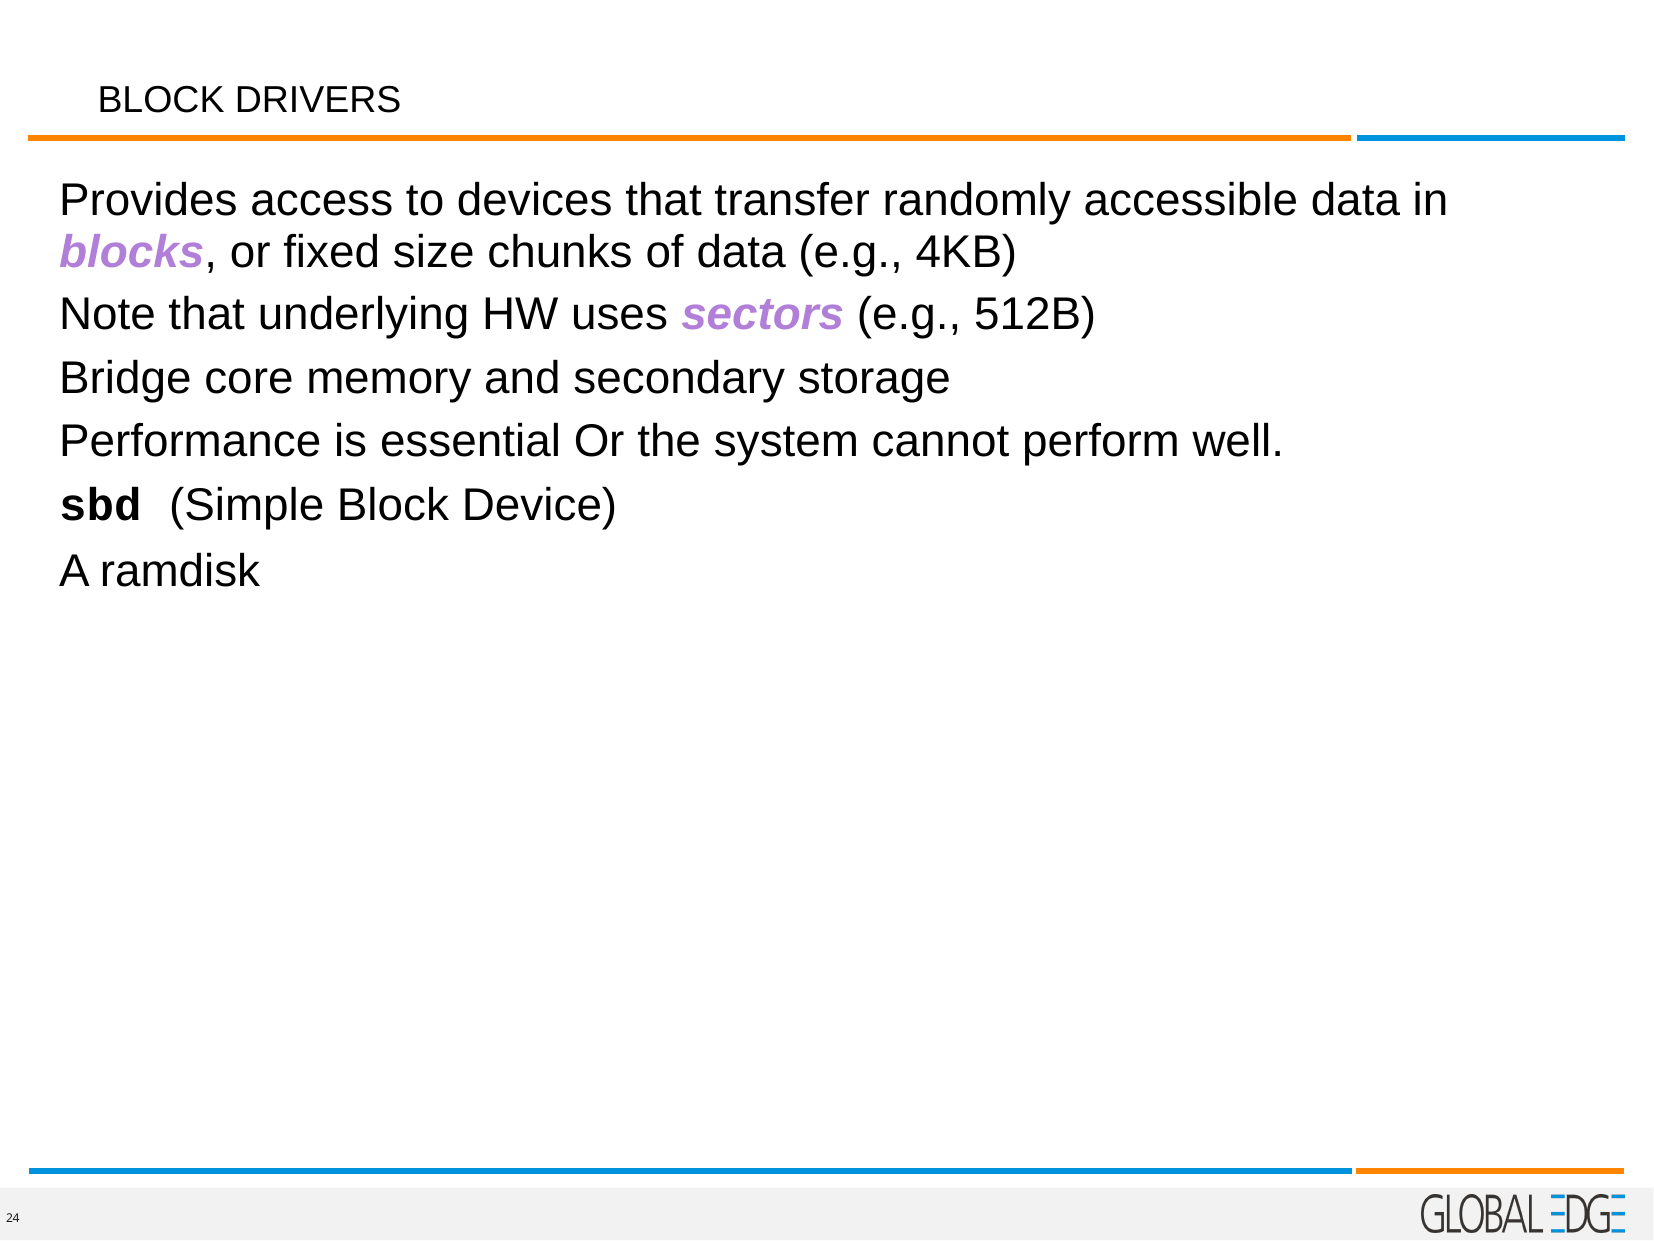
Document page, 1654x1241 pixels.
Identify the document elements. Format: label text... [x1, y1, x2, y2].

picture [1421, 1194, 1625, 1233]
text_box Provides access to devices that transfer randomly accessible data in blocks, or fixed size chunks of data (e.g., 4KB) Note that underlying HW uses sectors (e.g., 512B) Bridge core memory and secondary storage Performance is essential Or the system cannot perform well. sbd (Simple Block Device) A ramdisk [44, 167, 1607, 732]
text_box BLOCK DRIVERS [82, 70, 508, 142]
